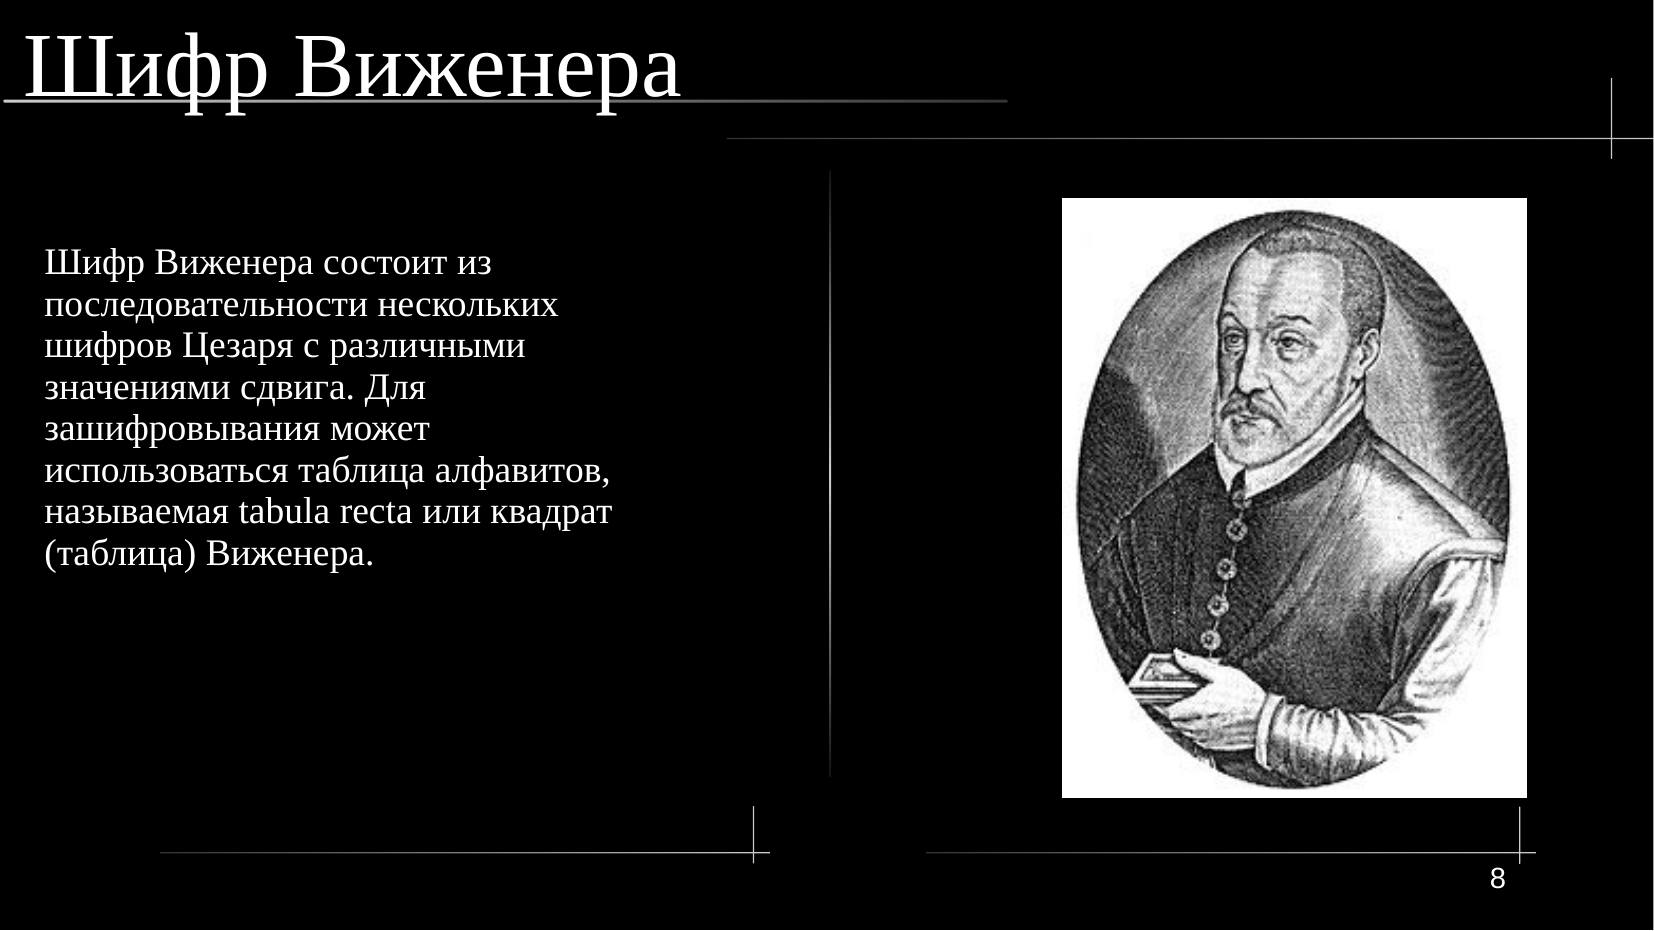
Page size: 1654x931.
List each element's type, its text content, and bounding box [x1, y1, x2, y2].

picture [1062, 198, 1527, 798]
title Шифр Виженера [23, 11, 1589, 119]
text_box Шифр Виженера состоит из последовательности нескольких шифров Цезаря с различными значениями сдвига. Для зашифровывания может использоваться таблица алфавитов, называемая tabula recta или квадрат (таблица) Виженера. [29, 233, 675, 296]
